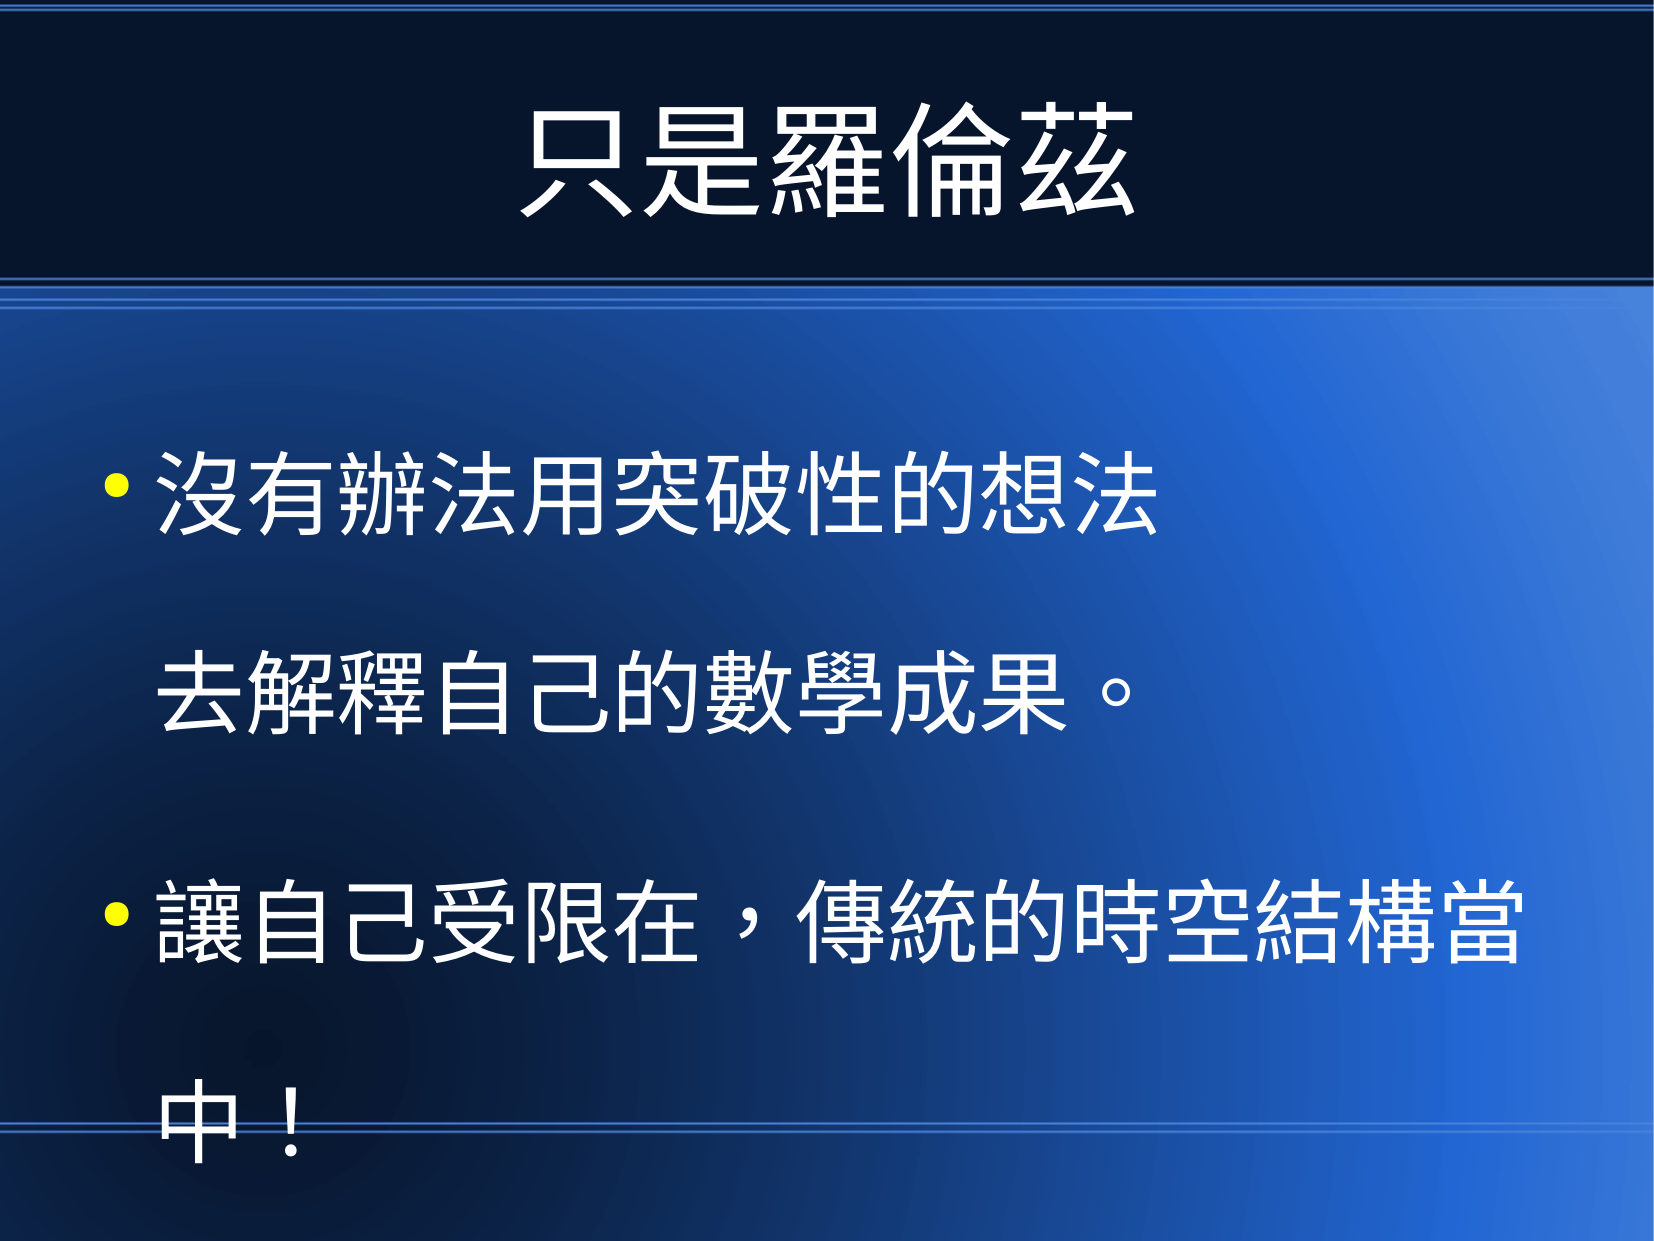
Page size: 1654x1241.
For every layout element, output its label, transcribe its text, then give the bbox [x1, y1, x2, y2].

title 只是羅倫茲 [82, 49, 1571, 257]
picture [0, 0, 1654, 1241]
list 沒有辦法用突破性的想法 去解釋自己的數學成果。 讓自己受限在，傳統的時空結構當中！ [82, 355, 1571, 1241]
